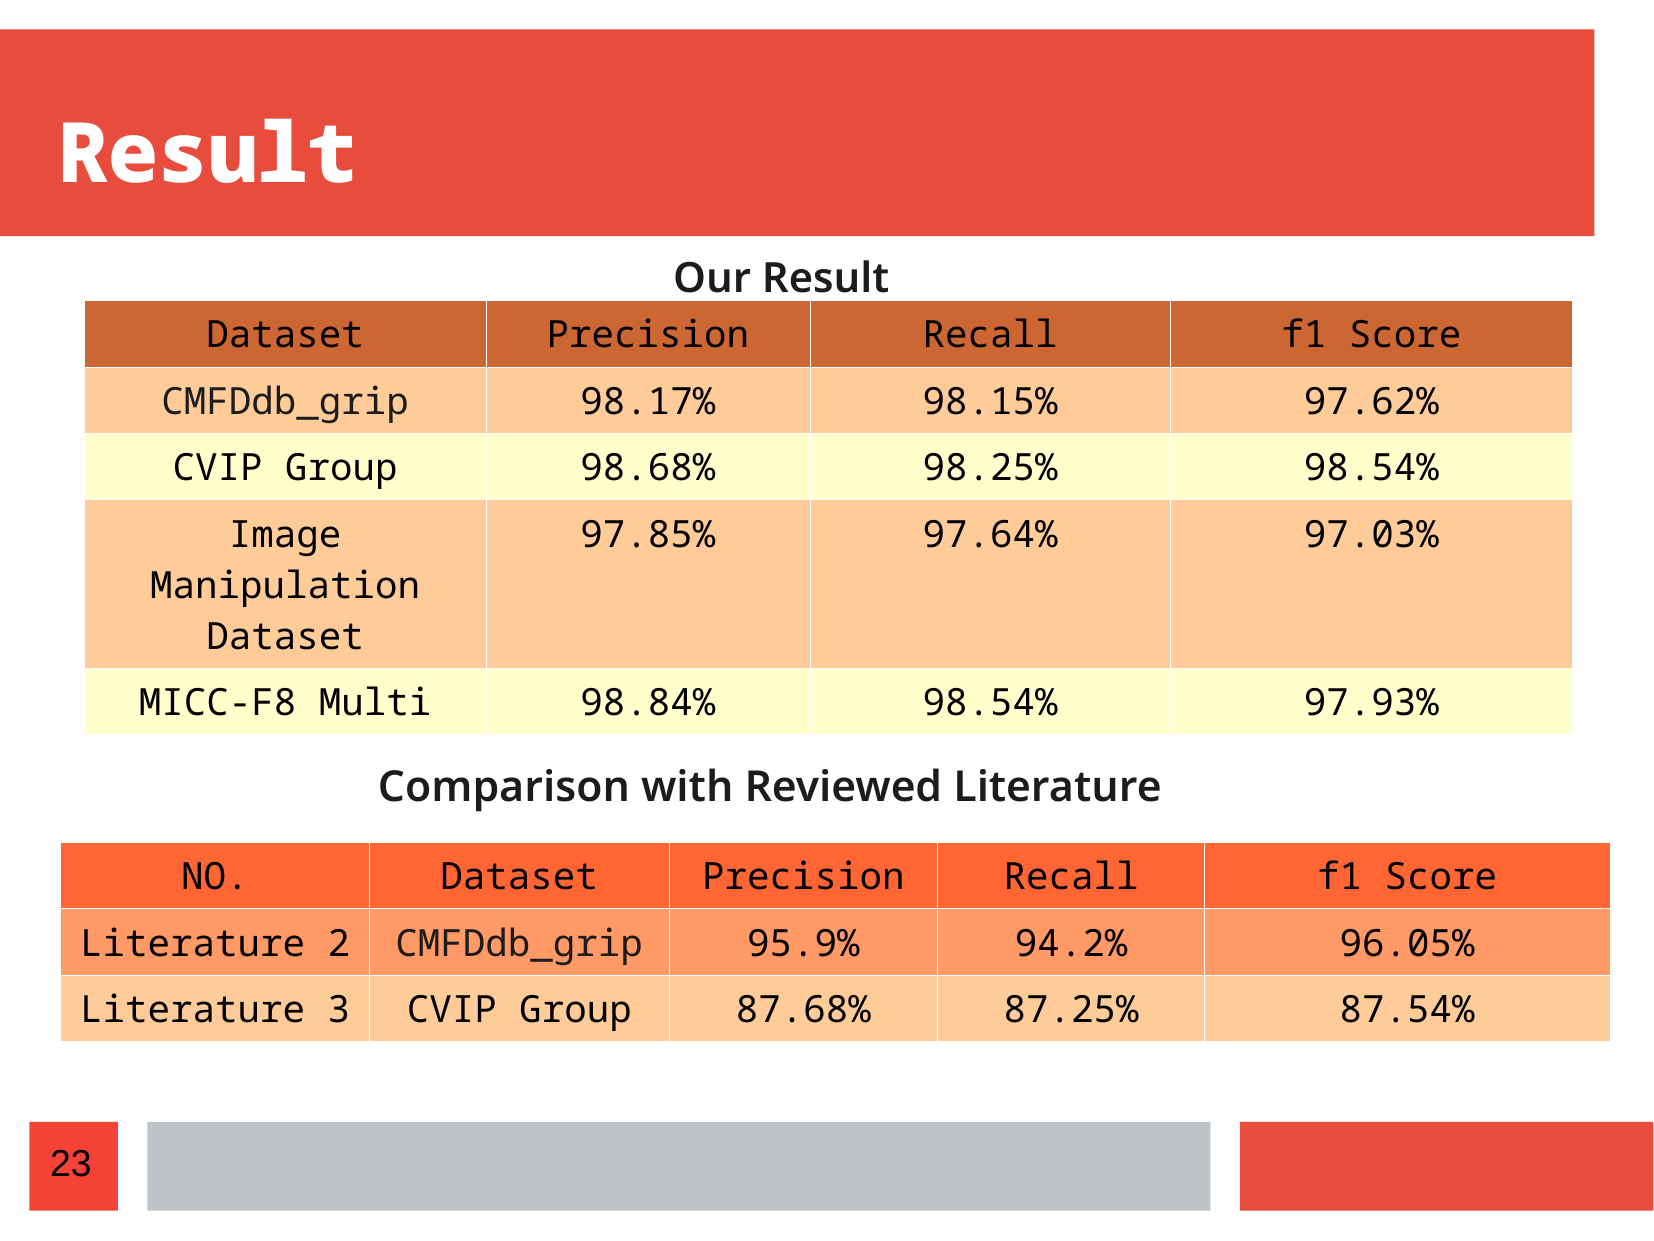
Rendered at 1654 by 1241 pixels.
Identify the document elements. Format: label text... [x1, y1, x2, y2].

list Comparison with Reviewed Literature [377, 755, 1359, 842]
table_cell 96.05% [1205, 909, 1610, 975]
table_cell MICC-F8 Multi [85, 669, 486, 734]
table_cell 87.68% [670, 976, 937, 1041]
table_header Recall [938, 843, 1204, 908]
table_header Precision [670, 843, 937, 908]
table_header Dataset [370, 843, 669, 908]
table_cell 98.15% [811, 368, 1170, 433]
table_header Precision [487, 301, 810, 367]
table_cell 97.62% [1171, 368, 1572, 433]
table_cell 98.84% [487, 669, 810, 734]
table_cell 97.03% [1171, 500, 1572, 668]
list Our Result [673, 248, 1654, 343]
table_header f1 Score [1171, 343, 1572, 367]
table_cell 98.54% [1171, 434, 1572, 499]
table_cell Image Manipulation Dataset [85, 500, 486, 668]
text_box <number> [35, 1134, 665, 1205]
table_cell 87.25% [938, 976, 1204, 1041]
table_cell 95.9% [670, 909, 937, 975]
table_cell CMFDdb_grip [370, 909, 669, 975]
table_cell CMFDdb_grip [85, 368, 486, 433]
table_header f1 Score [1205, 843, 1610, 908]
table_cell 97.64% [811, 500, 1170, 668]
table_header Recall [811, 343, 1170, 367]
table_cell 87.54% [1205, 976, 1610, 1041]
table_cell Literature 3 [61, 976, 369, 1041]
table_header NO. [61, 843, 369, 908]
table_header Dataset [85, 301, 486, 367]
table_cell Literature 2 [61, 909, 369, 975]
table_cell CVIP Group [370, 976, 669, 1041]
table_cell 97.85% [487, 500, 810, 668]
table_cell 98.68% [487, 434, 810, 499]
table_cell 94.2% [938, 909, 1204, 975]
table_cell 98.17% [487, 368, 810, 433]
table_cell 97.93% [1171, 669, 1572, 734]
table_cell CVIP Group [85, 434, 486, 499]
title Result [58, 58, 1595, 207]
table_cell 98.54% [811, 669, 1170, 734]
table_cell 98.25% [811, 434, 1170, 499]
